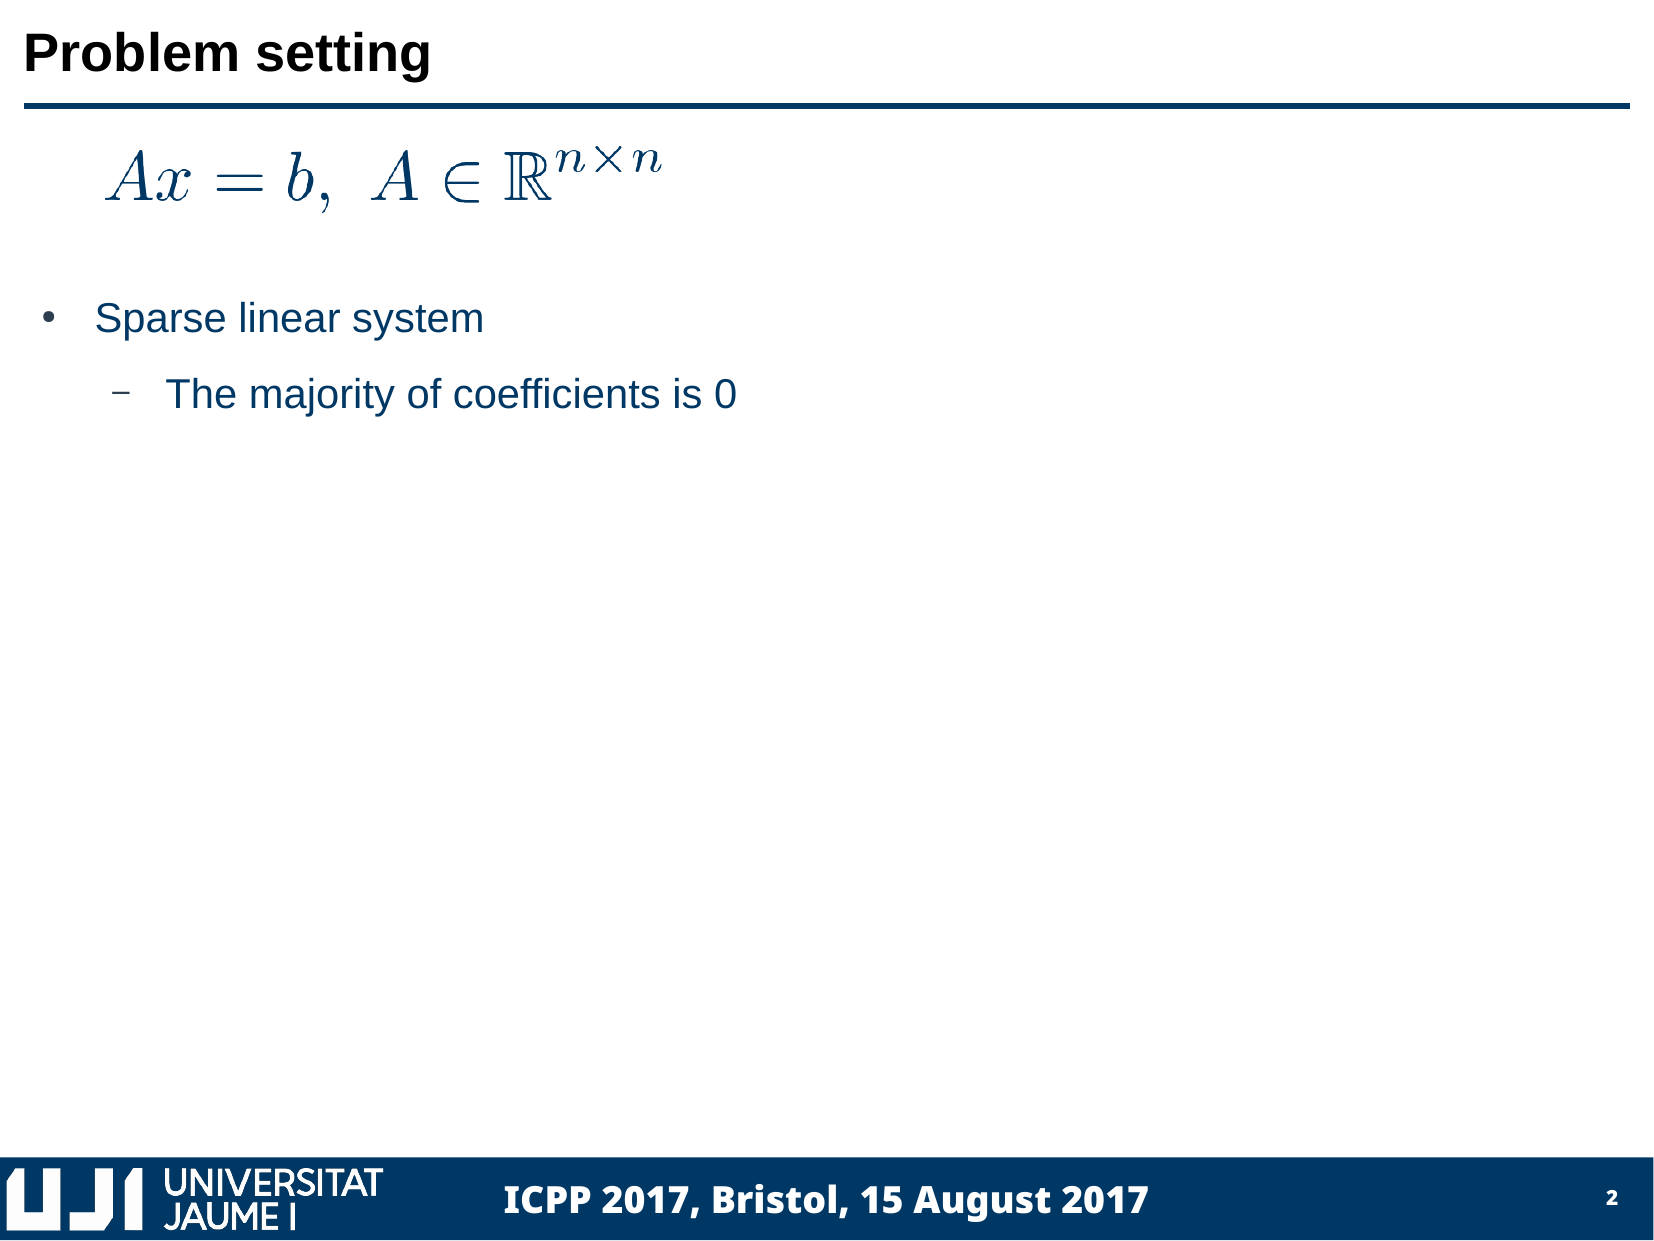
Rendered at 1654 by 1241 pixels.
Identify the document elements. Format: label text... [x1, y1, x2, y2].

picture [105, 146, 662, 213]
list Sparse linear system The majority of coefficients is 0 [23, 295, 808, 567]
title Problem setting [23, 0, 1630, 107]
picture [0, 1158, 390, 1241]
